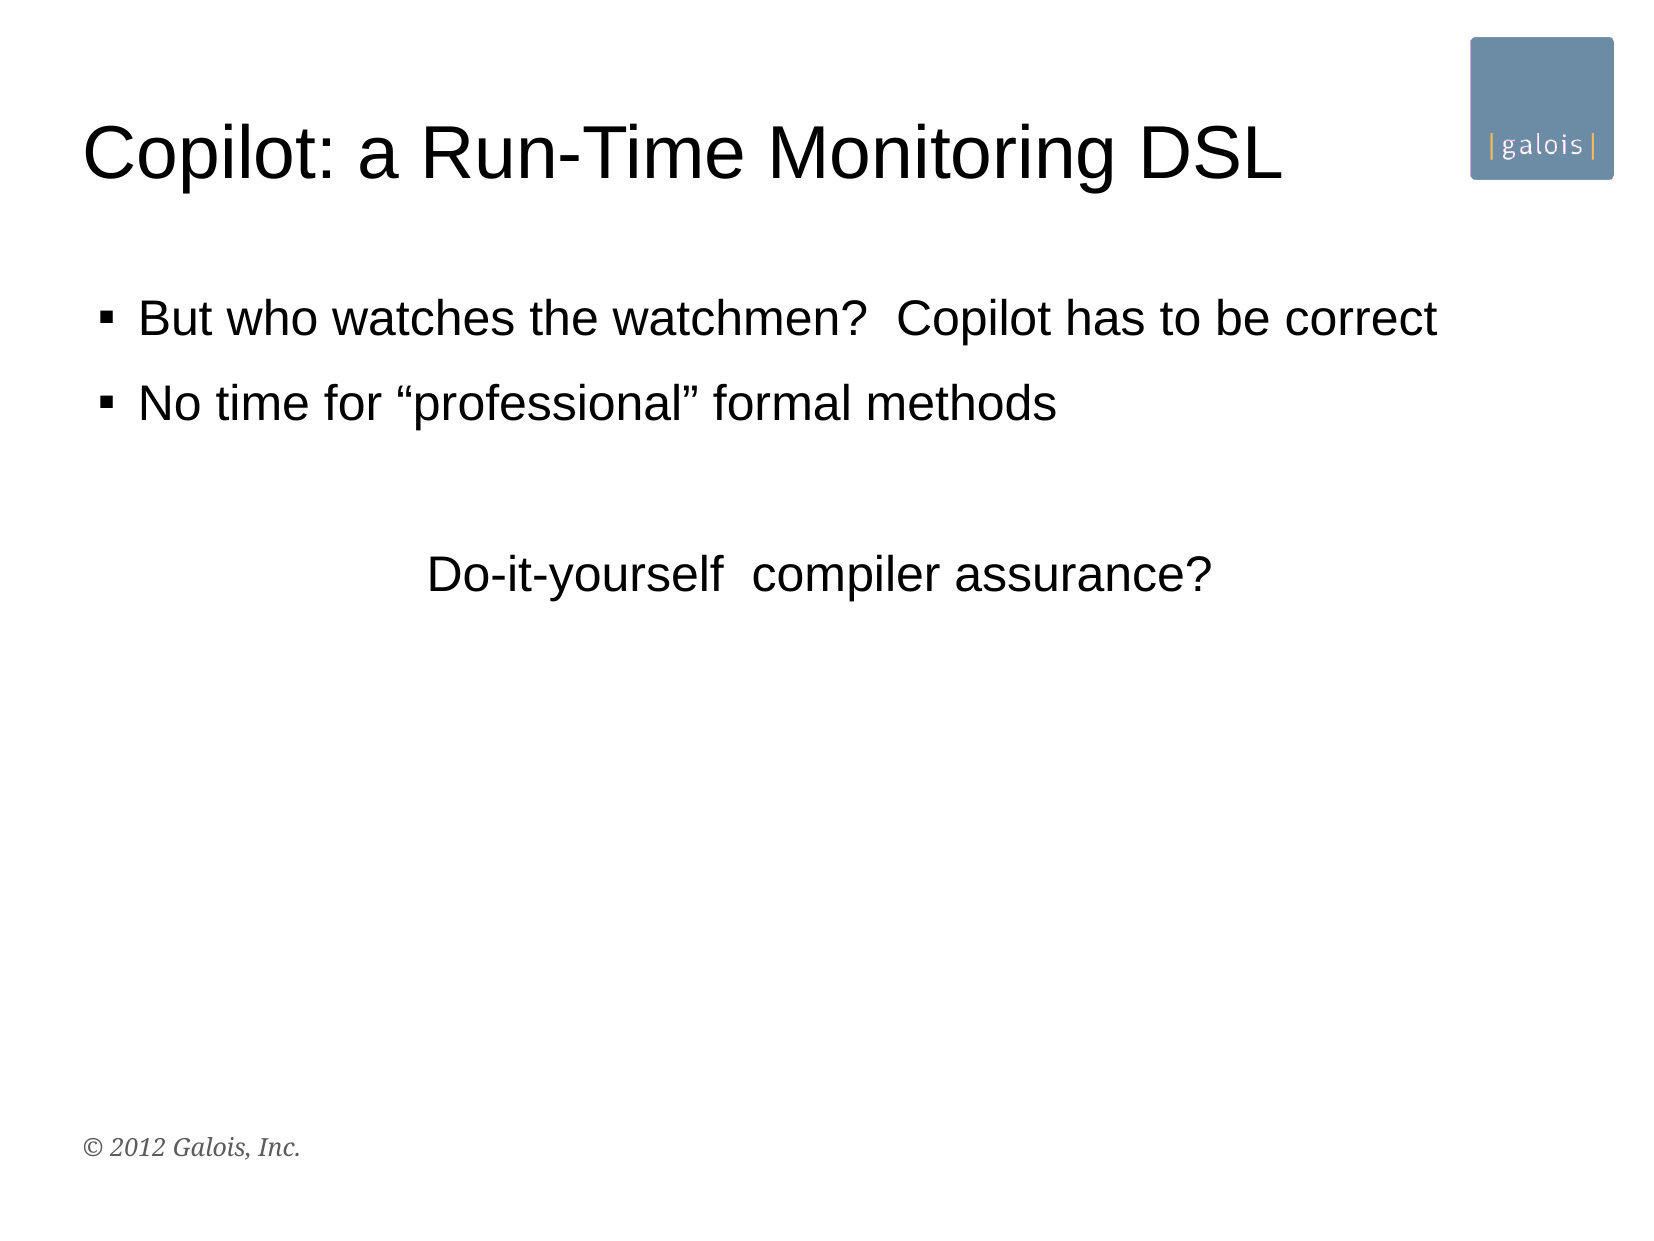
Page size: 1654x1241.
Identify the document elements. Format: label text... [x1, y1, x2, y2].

title Copilot: a Run-Time Monitoring DSL [82, 49, 1571, 257]
picture [1462, 29, 1621, 188]
list But who watches the watchmen? Copilot has to be correct No time for “professional” formal methods Do-it-yourself compiler assurance? [82, 290, 1571, 1109]
